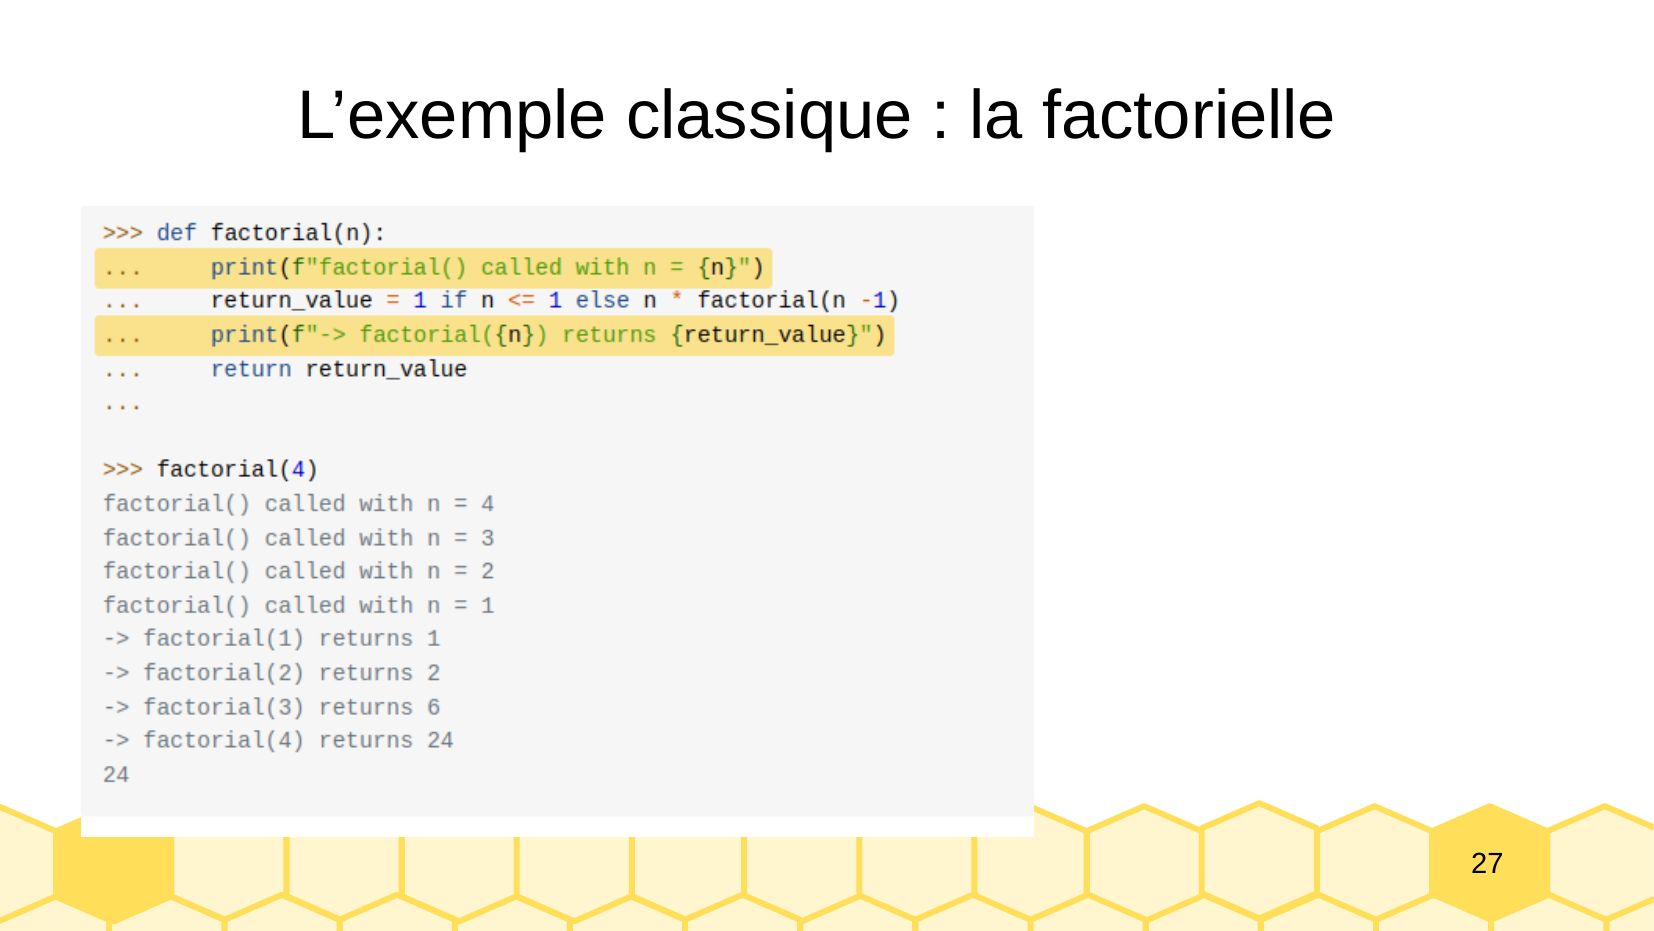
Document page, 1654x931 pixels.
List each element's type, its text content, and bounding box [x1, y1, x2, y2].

title L’exemple classique : la factorielle [82, 37, 1571, 193]
picture [81, 206, 1034, 837]
